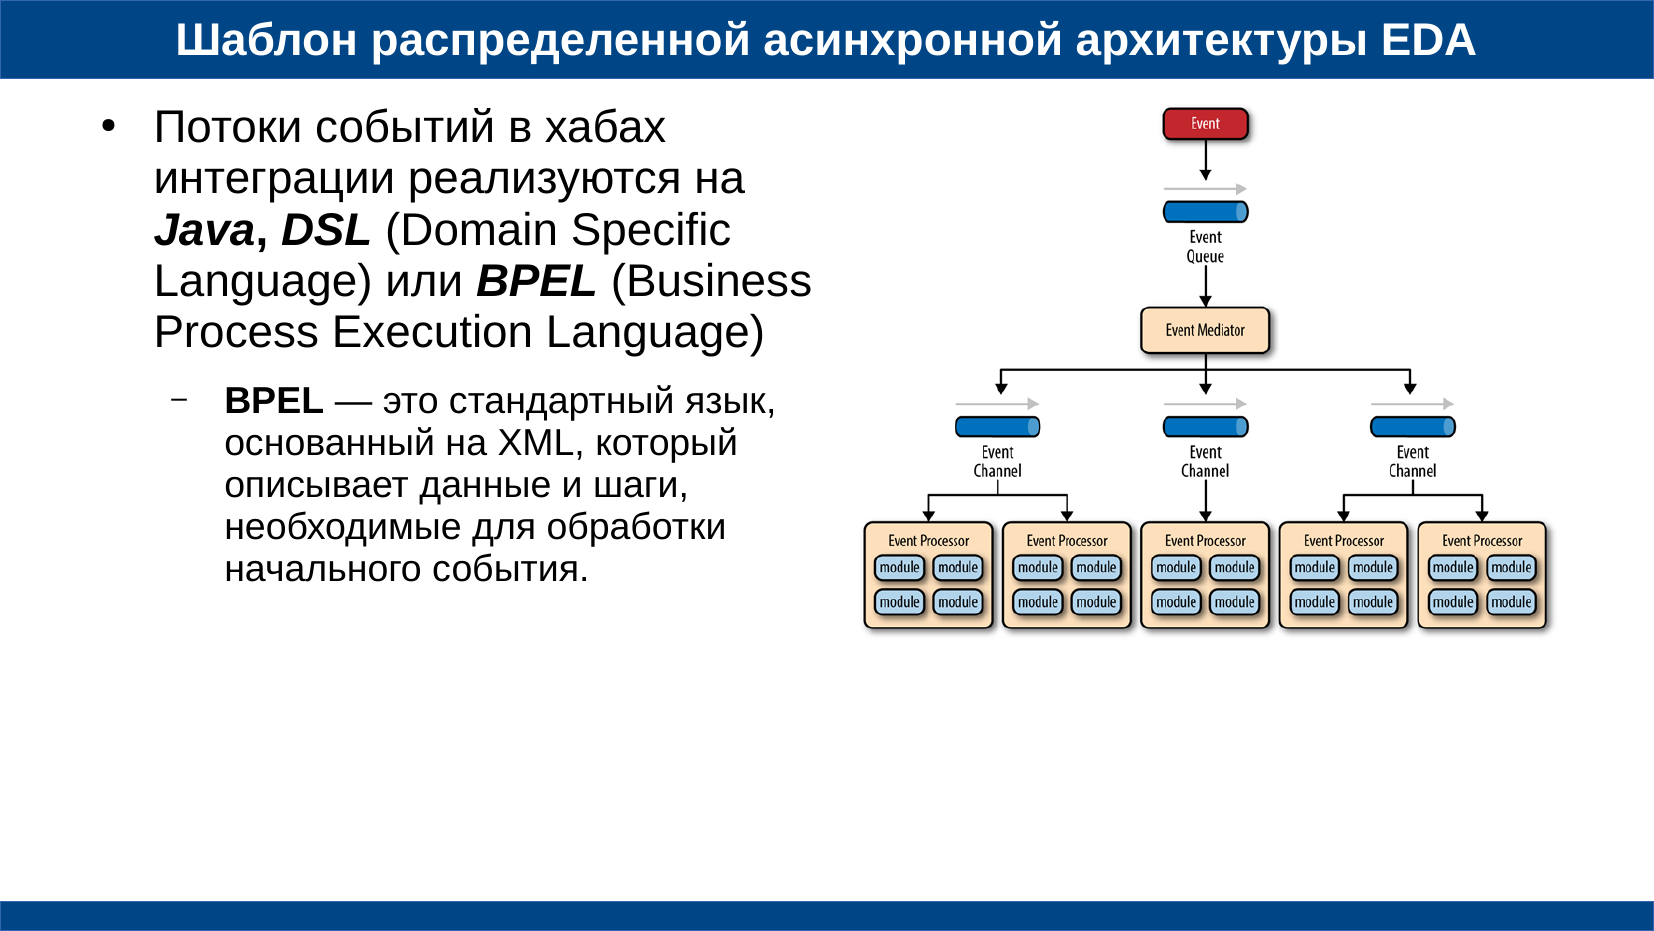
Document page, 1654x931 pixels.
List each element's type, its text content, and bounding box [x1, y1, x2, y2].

picture [858, 101, 1559, 641]
list Потоки событий в хабах интеграции реализуются на Java, DSL (Domain Specific Language) или BPEL (Business Process Execution Language) BPEL — это стандартный язык, основанный на XML, который описывает данные и шаги, необходимые для обработки начального события. [82, 101, 871, 901]
title Шаблон распределенной асинхронной архитектуры EDA [0, 0, 1654, 79]
